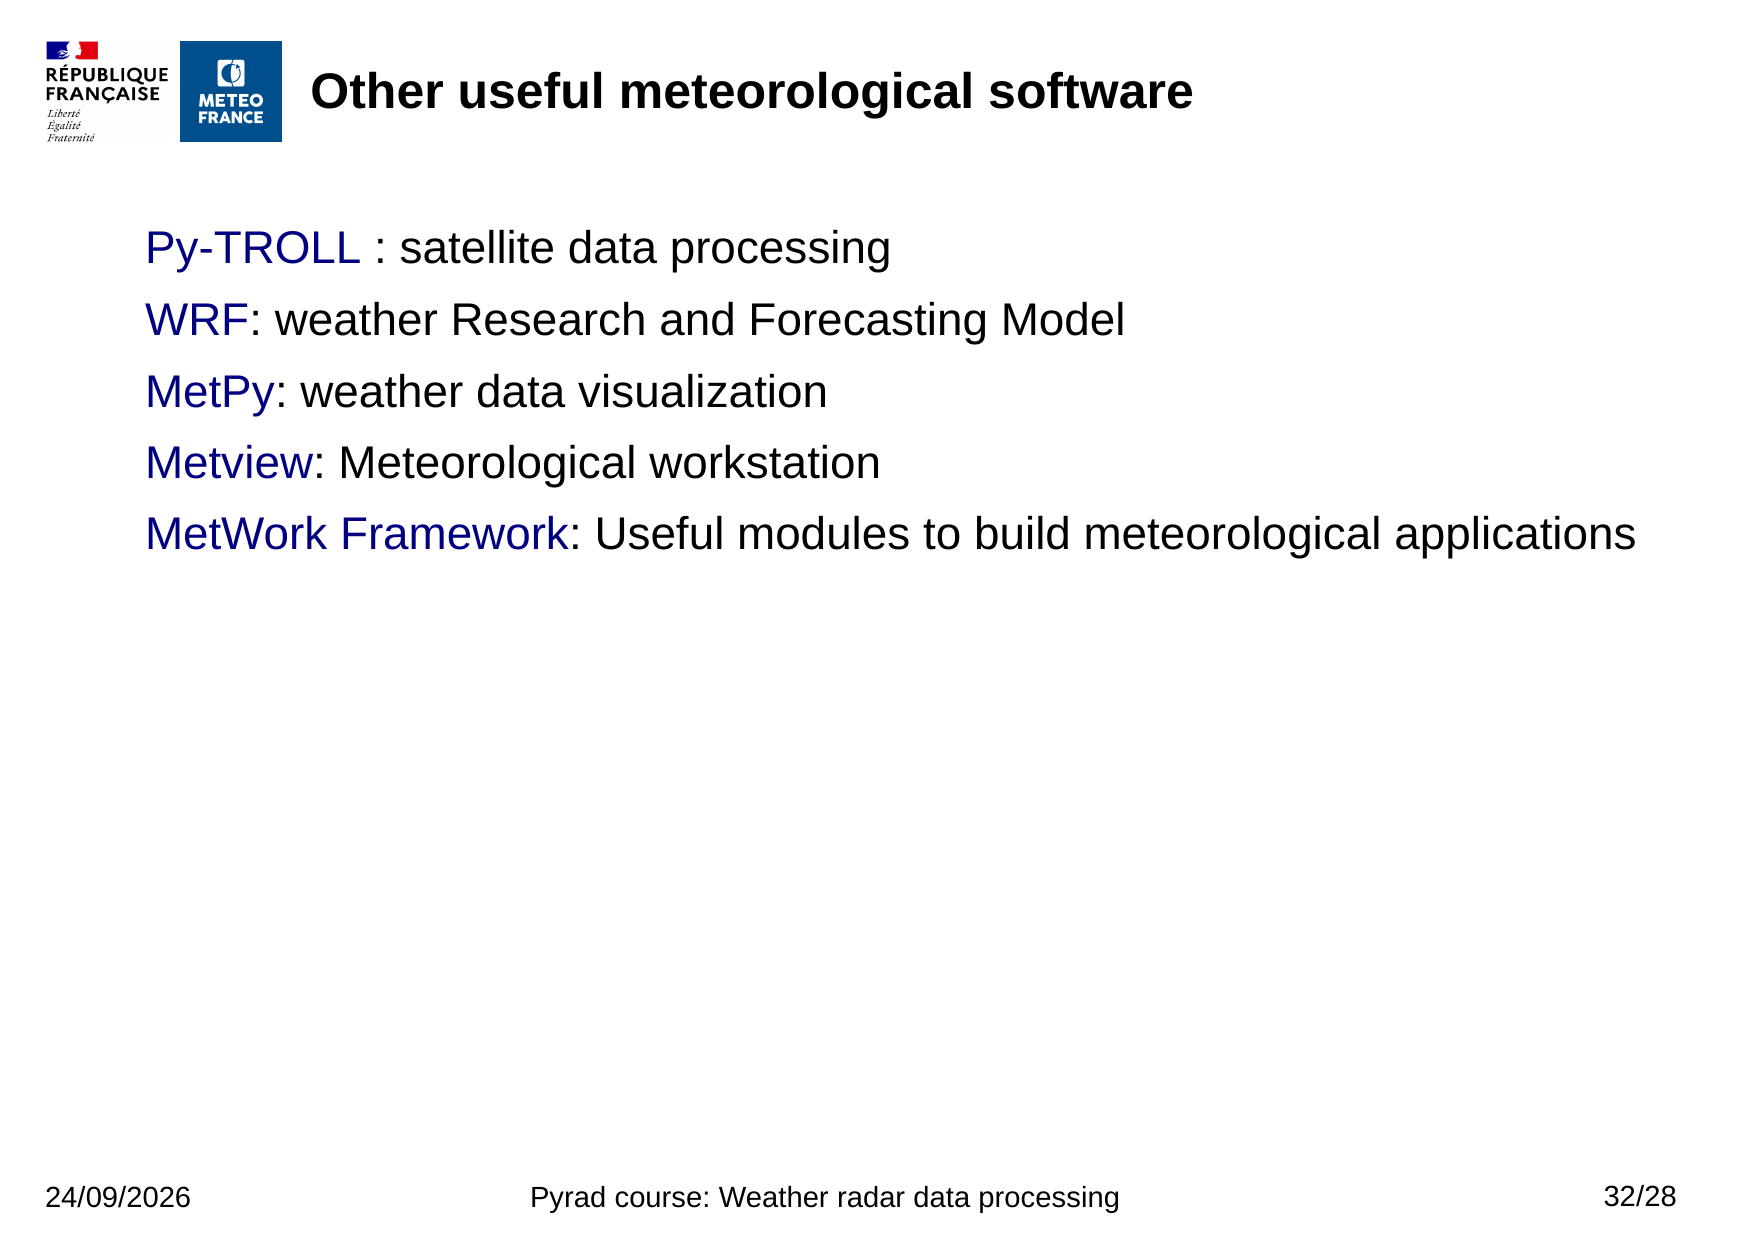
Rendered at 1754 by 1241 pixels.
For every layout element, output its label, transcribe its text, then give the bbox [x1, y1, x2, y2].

list Py-TROLL : satellite data processing WRF: weather Research and Forecasting Model MetPy: weather data visualization Metview: Meteorological workstation MetWork Framework: Useful modules to build meteorological applications [44, 222, 1712, 1118]
picture [46, 41, 172, 142]
picture [180, 41, 282, 142]
title Other useful meteorological software [310, 40, 1697, 142]
